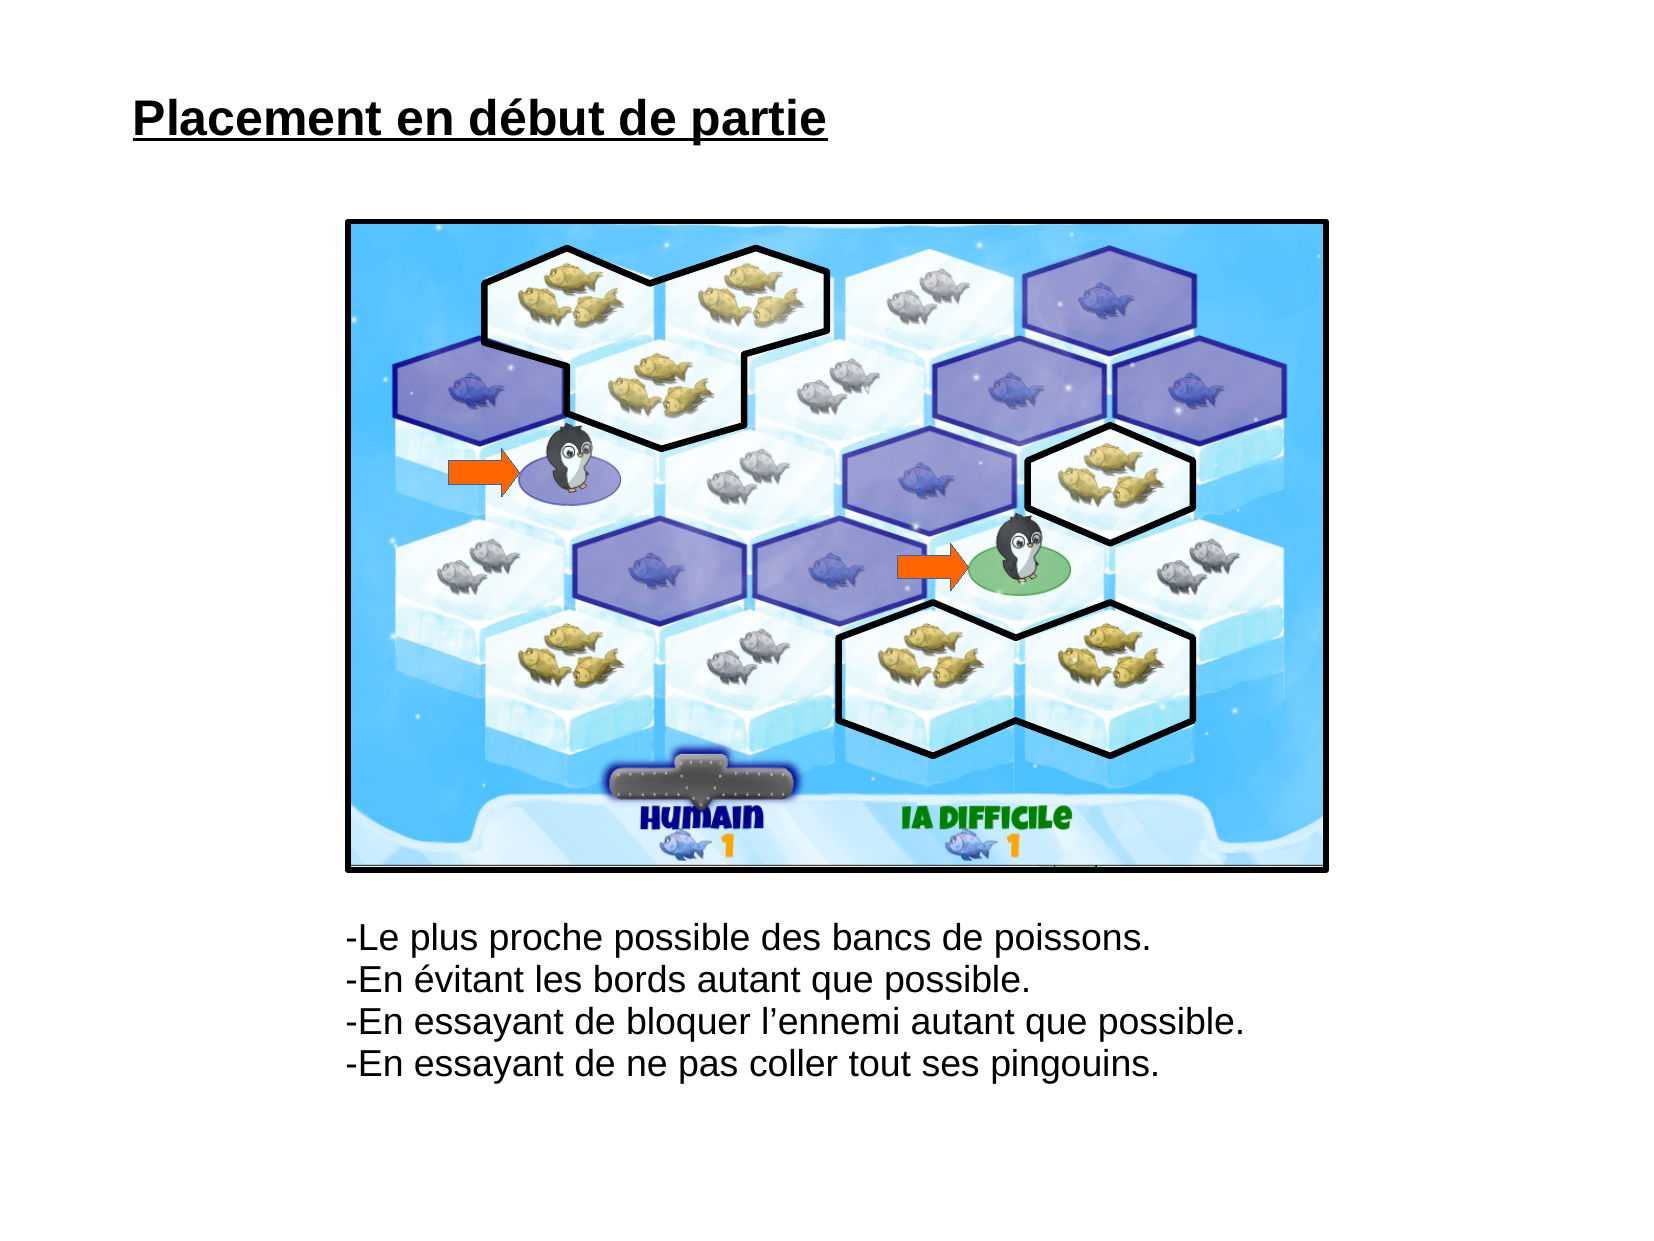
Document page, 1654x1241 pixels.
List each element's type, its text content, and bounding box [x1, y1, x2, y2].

text_box -Le plus proche possible des bancs de poissons. -En évitant les bords autant que possible. -En essayant de bloquer l’ennemi autant que possible. -En essayant de ne pas coller tout ses pingouins. [330, 909, 1453, 1093]
picture [350, 224, 1323, 868]
text_box [448, 448, 520, 497]
text_box [897, 543, 969, 591]
text_box Placement en début de partie [118, 82, 851, 166]
